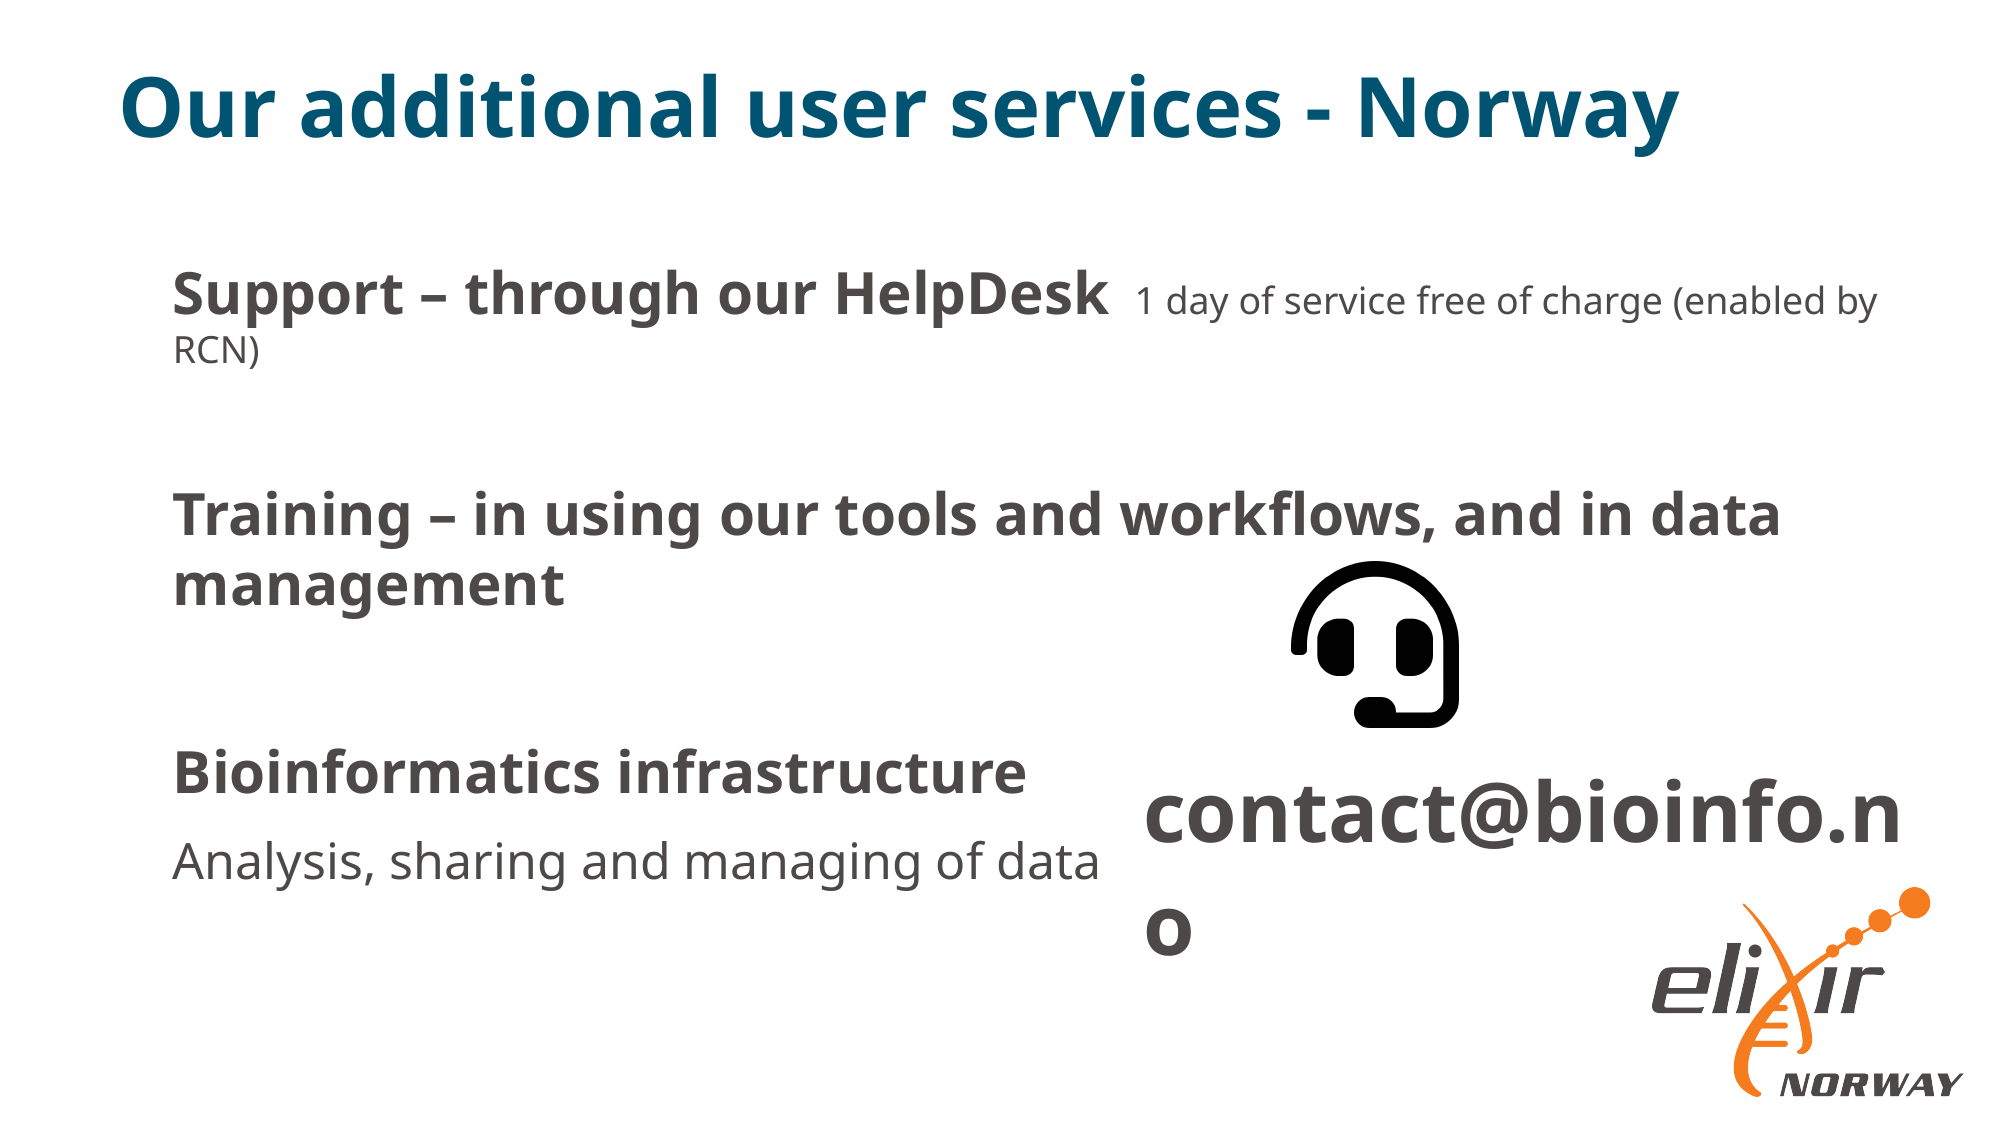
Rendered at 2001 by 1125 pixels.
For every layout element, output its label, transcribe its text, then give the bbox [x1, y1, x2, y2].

list Support – through our HelpDesk 1 day of service free of charge (enabled by RCN) Training – in using our tools and workflows, and in data management Bioinformatics infrastructure Analysis, sharing and managing of data [116, 256, 1901, 970]
title Our additional user services - Norway [118, 54, 1902, 161]
picture [1291, 561, 1459, 729]
text_box contact@bioinfo.no [1128, 745, 1938, 880]
picture [1652, 887, 1964, 1097]
